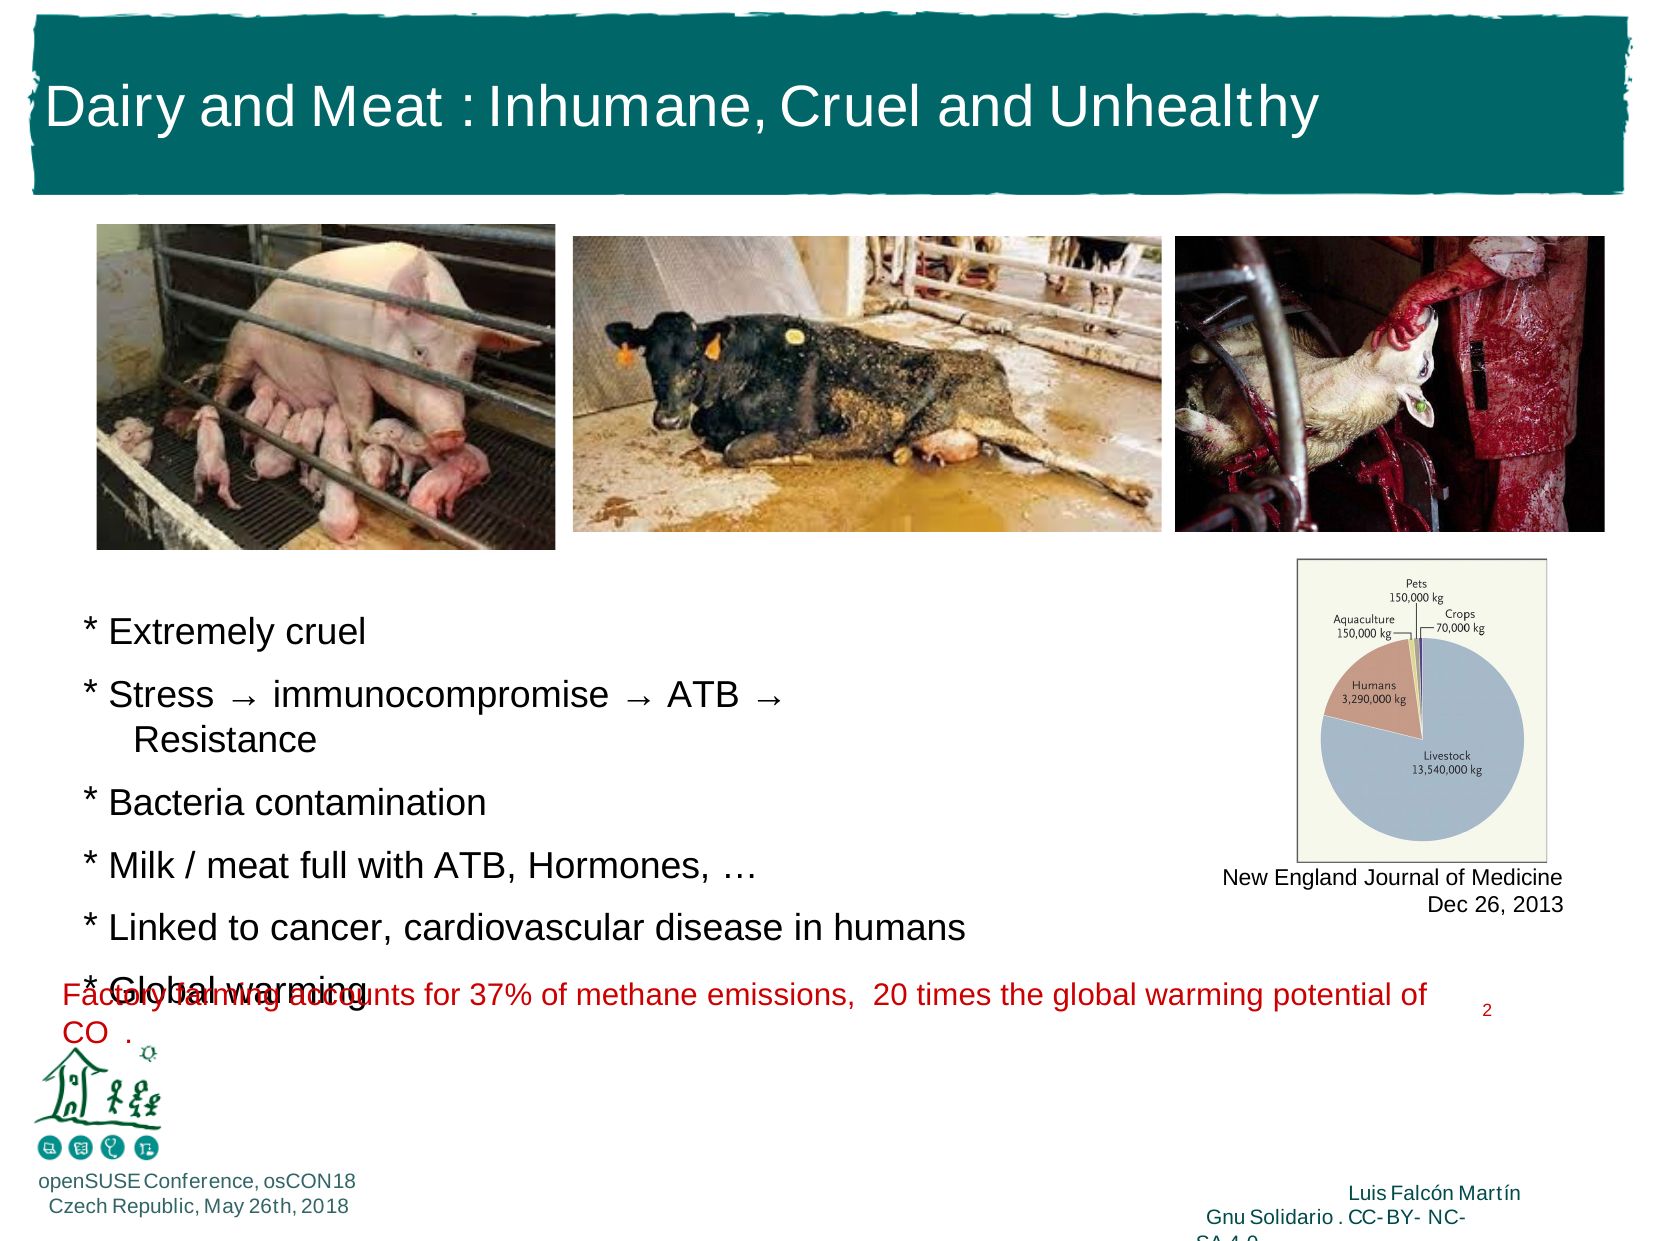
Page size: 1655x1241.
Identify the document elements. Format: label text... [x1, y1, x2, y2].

text_box 2 [1480, 998, 1495, 1021]
text_box New England Journal of Medicine Dec 26, 2013 [1220, 863, 1567, 917]
text_box openSUSEConference,osCON18 CzechRepublic,May26th,2018 [36, 1167, 361, 1218]
text_box Extremely cruel Stress → immunocompromise → ATB → Resistance Bacteria contamination Milk / meat full with ATB, Hormones, … Linked to cancer, cardiovascular disease in humans Global warming [79, 606, 980, 964]
text_box Factory farming accounts for 37% of methane emissions, 20 times the global warming potential of CO . [60, 974, 1504, 1011]
text_box LuisFalcónMartín GnuSolidario.CC-BY-NC-SA4.0 [1193, 1179, 1531, 1230]
text_box DairyandMeat:Inhumane,CruelandUnhealthy [42, 67, 1333, 131]
text_box [1175, 236, 1605, 532]
text_box [573, 236, 1162, 532]
text_box [1296, 558, 1547, 862]
text_box [97, 224, 555, 549]
